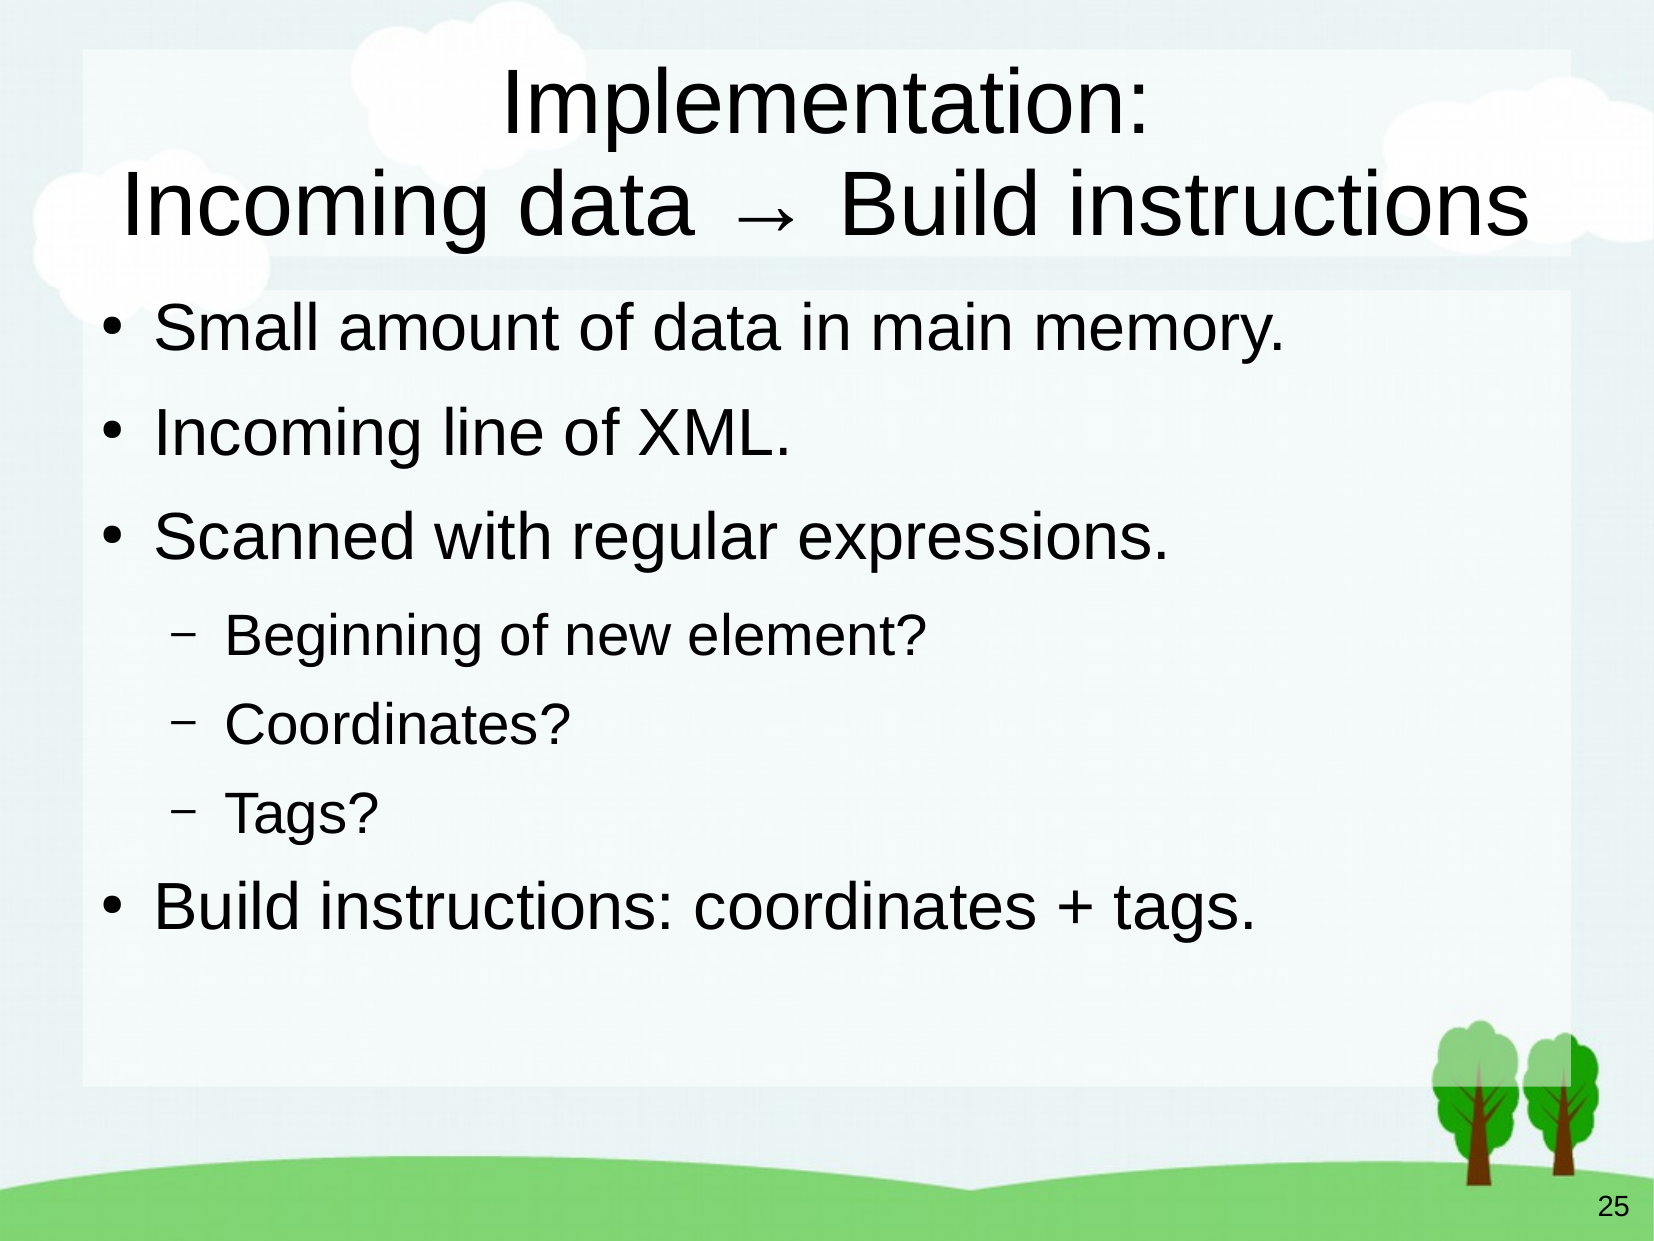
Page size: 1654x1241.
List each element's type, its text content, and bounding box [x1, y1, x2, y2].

picture [0, 0, 1654, 1241]
title Implementation: Incoming data → Build instructions [82, 49, 1571, 257]
list Small amount of data in main memory. Incoming line of XML. Scanned with regular expressions. Beginning of new element? Coordinates? Tags? Build instructions: coordinates + tags. [82, 290, 1571, 1087]
